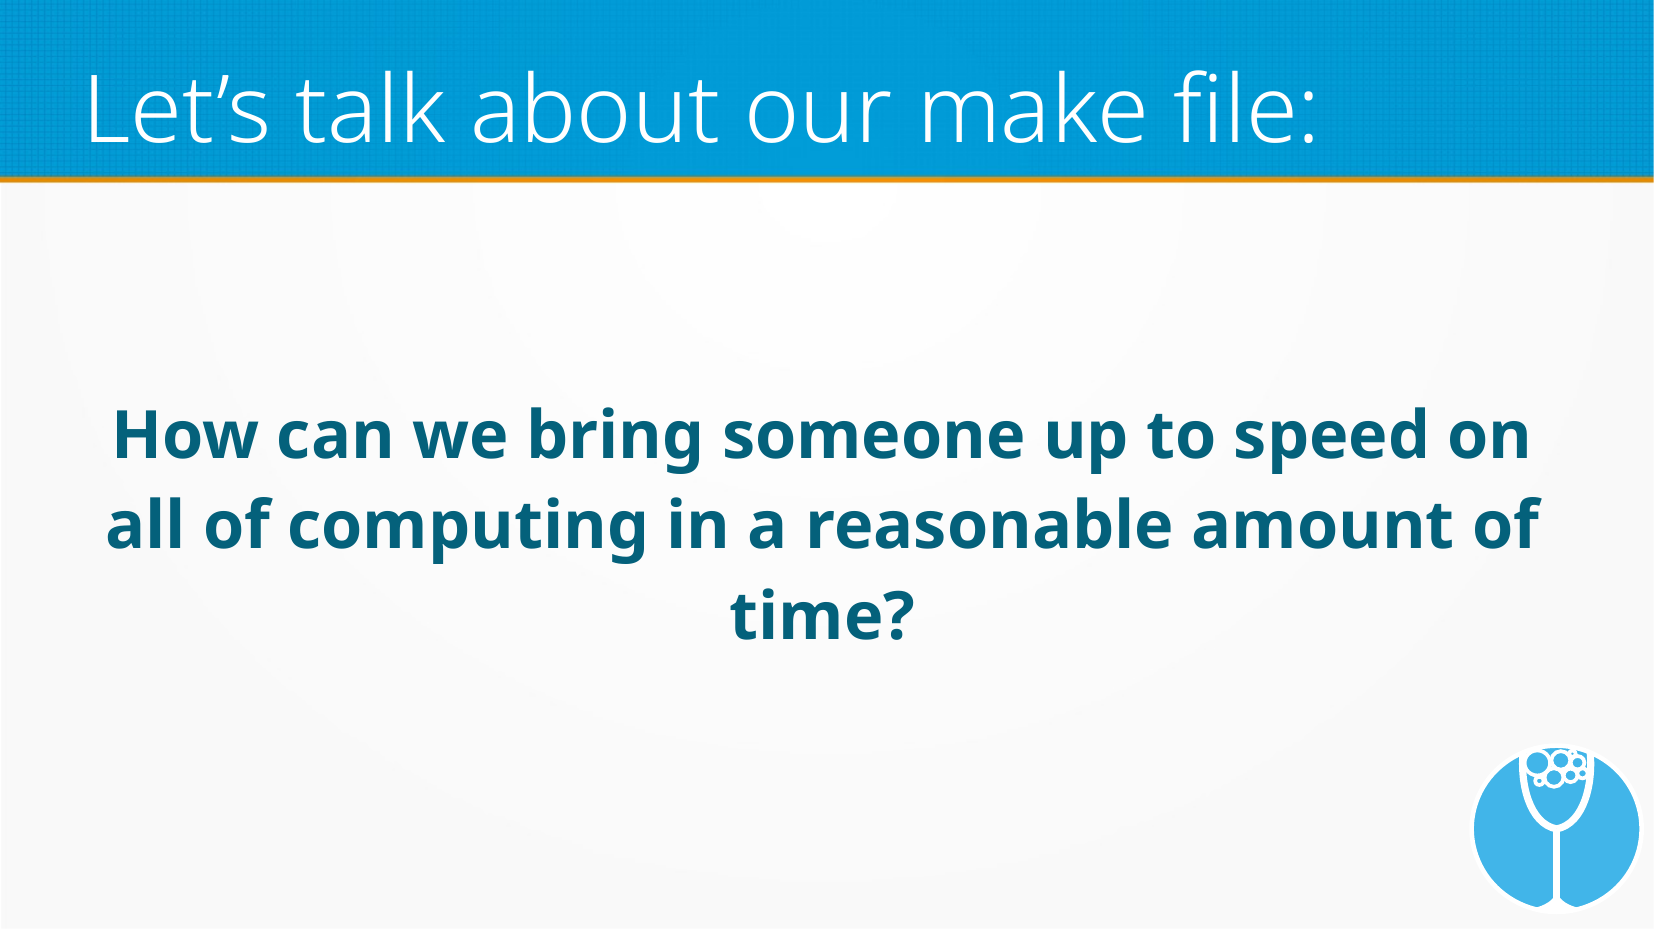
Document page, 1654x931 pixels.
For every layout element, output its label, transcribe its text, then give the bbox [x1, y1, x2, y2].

picture [0, 175, 1654, 931]
title Let’s talk about our make file: [82, 14, 1571, 171]
subtitle How can we bring someone up to speed on all of computing in a reasonable amount of time? [82, 236, 1563, 811]
